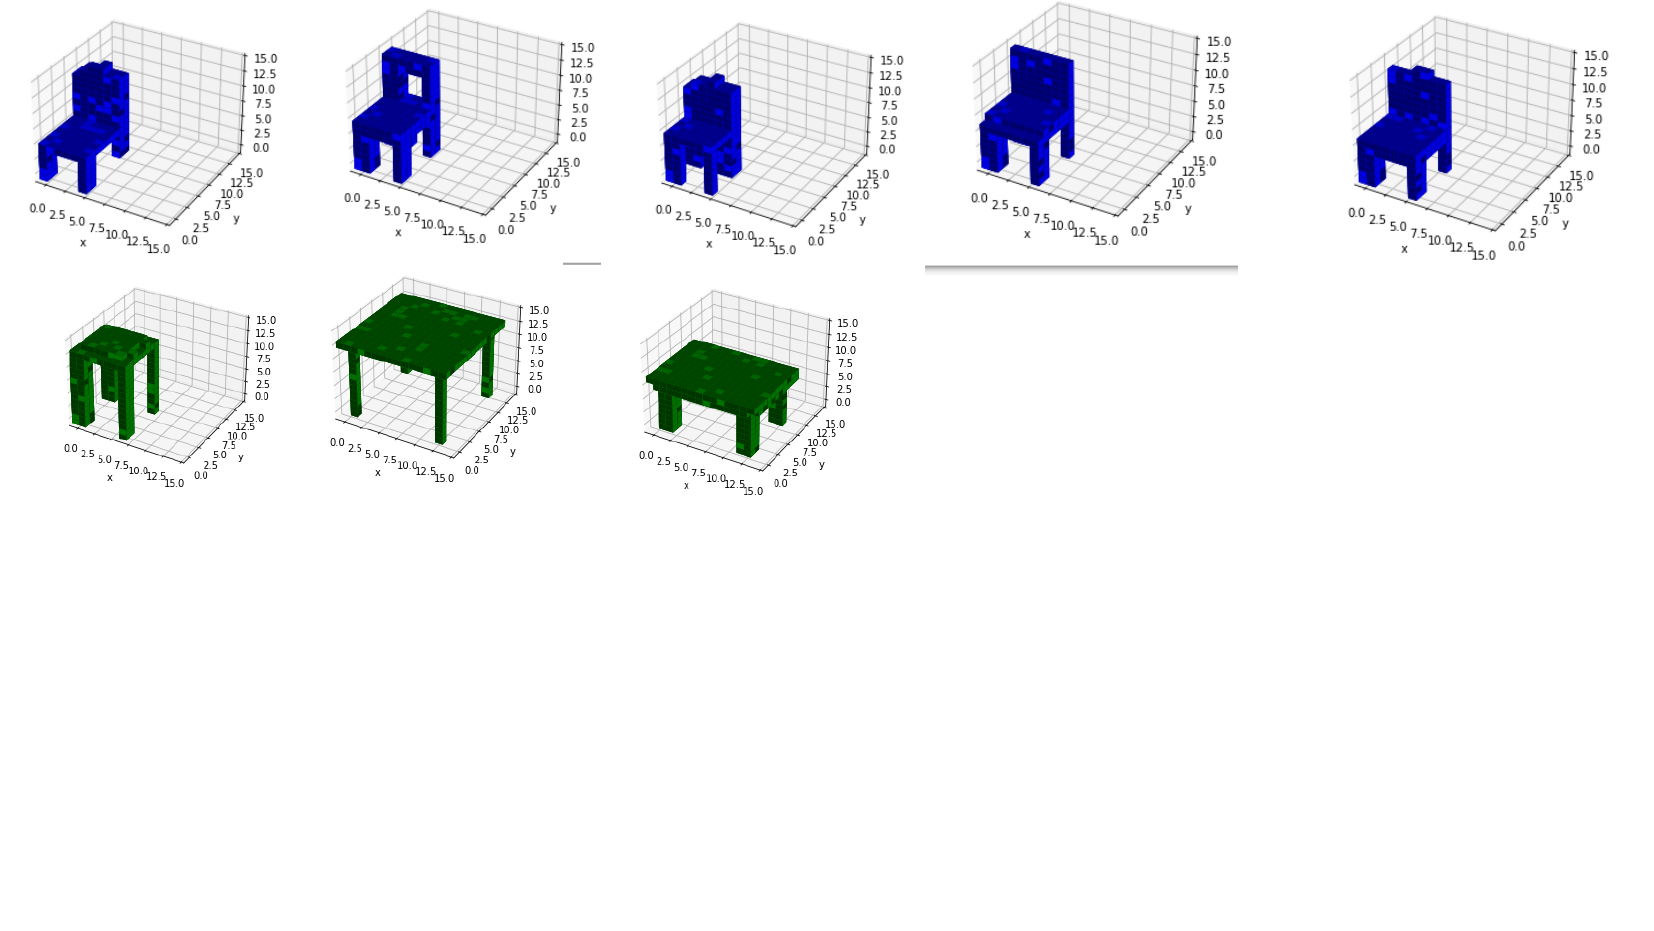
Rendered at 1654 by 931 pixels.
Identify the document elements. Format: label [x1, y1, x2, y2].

picture [1300, 0, 1613, 276]
picture [613, 0, 911, 263]
picture [925, 0, 1238, 276]
picture [0, 0, 298, 488]
picture [600, 275, 863, 508]
picture [300, 0, 601, 495]
